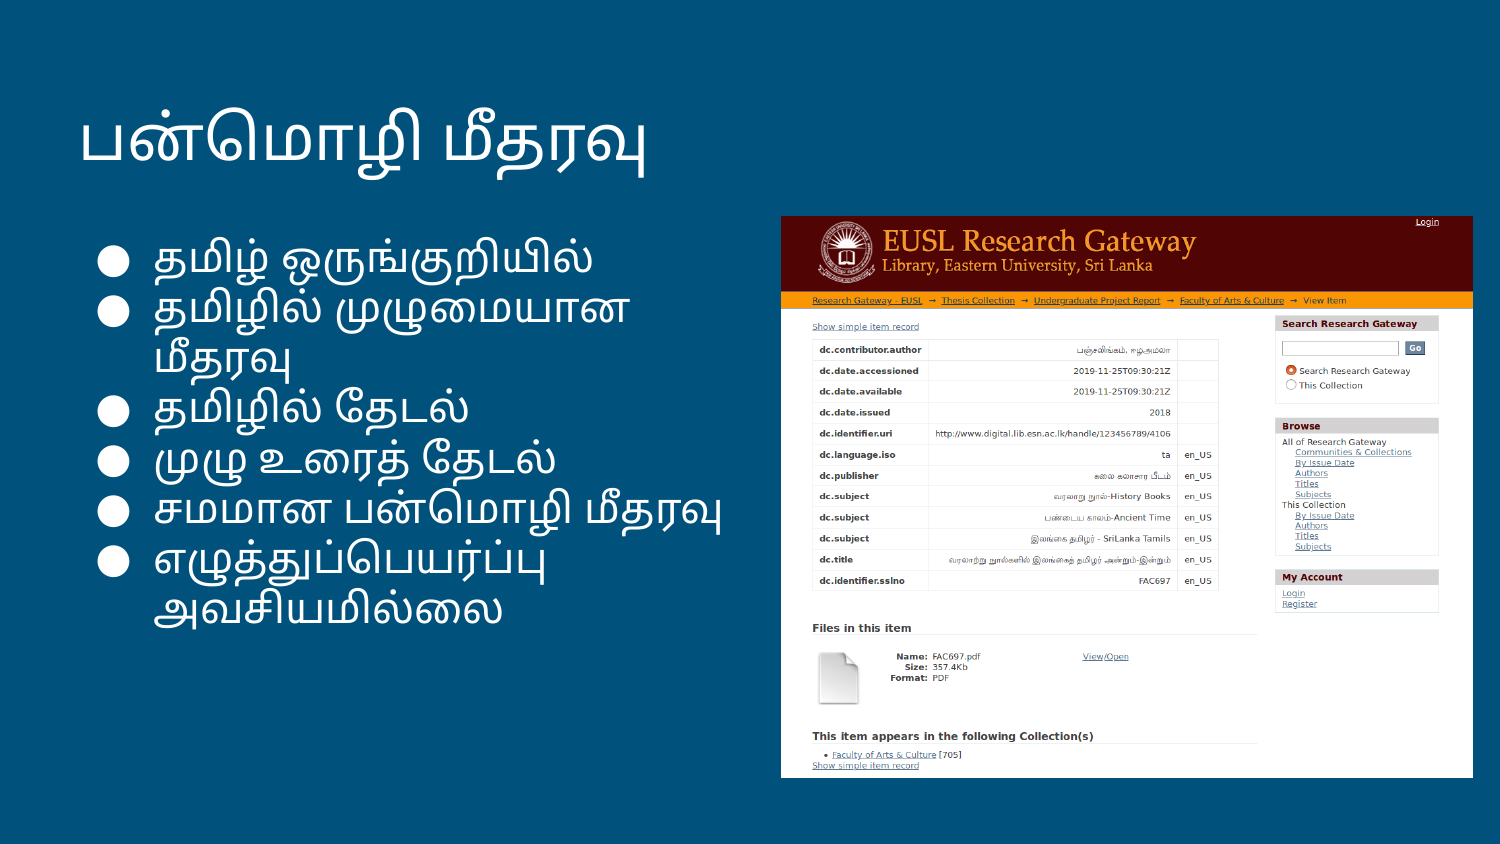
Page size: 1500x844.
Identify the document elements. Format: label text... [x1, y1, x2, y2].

picture [782, 217, 1472, 777]
title பன்மொழி மீதரவு [63, 75, 1437, 188]
list தமிழ் ஒருங்குறியில் தமிழில் முழுமையான மீதரவு தமிழில் தேடல் முழு உரைத் தேடல் சமமான பன்மொழி மீதரவு எழுத்துப்பெயர்ப்பு அவசியமில்லை [63, 216, 769, 722]
